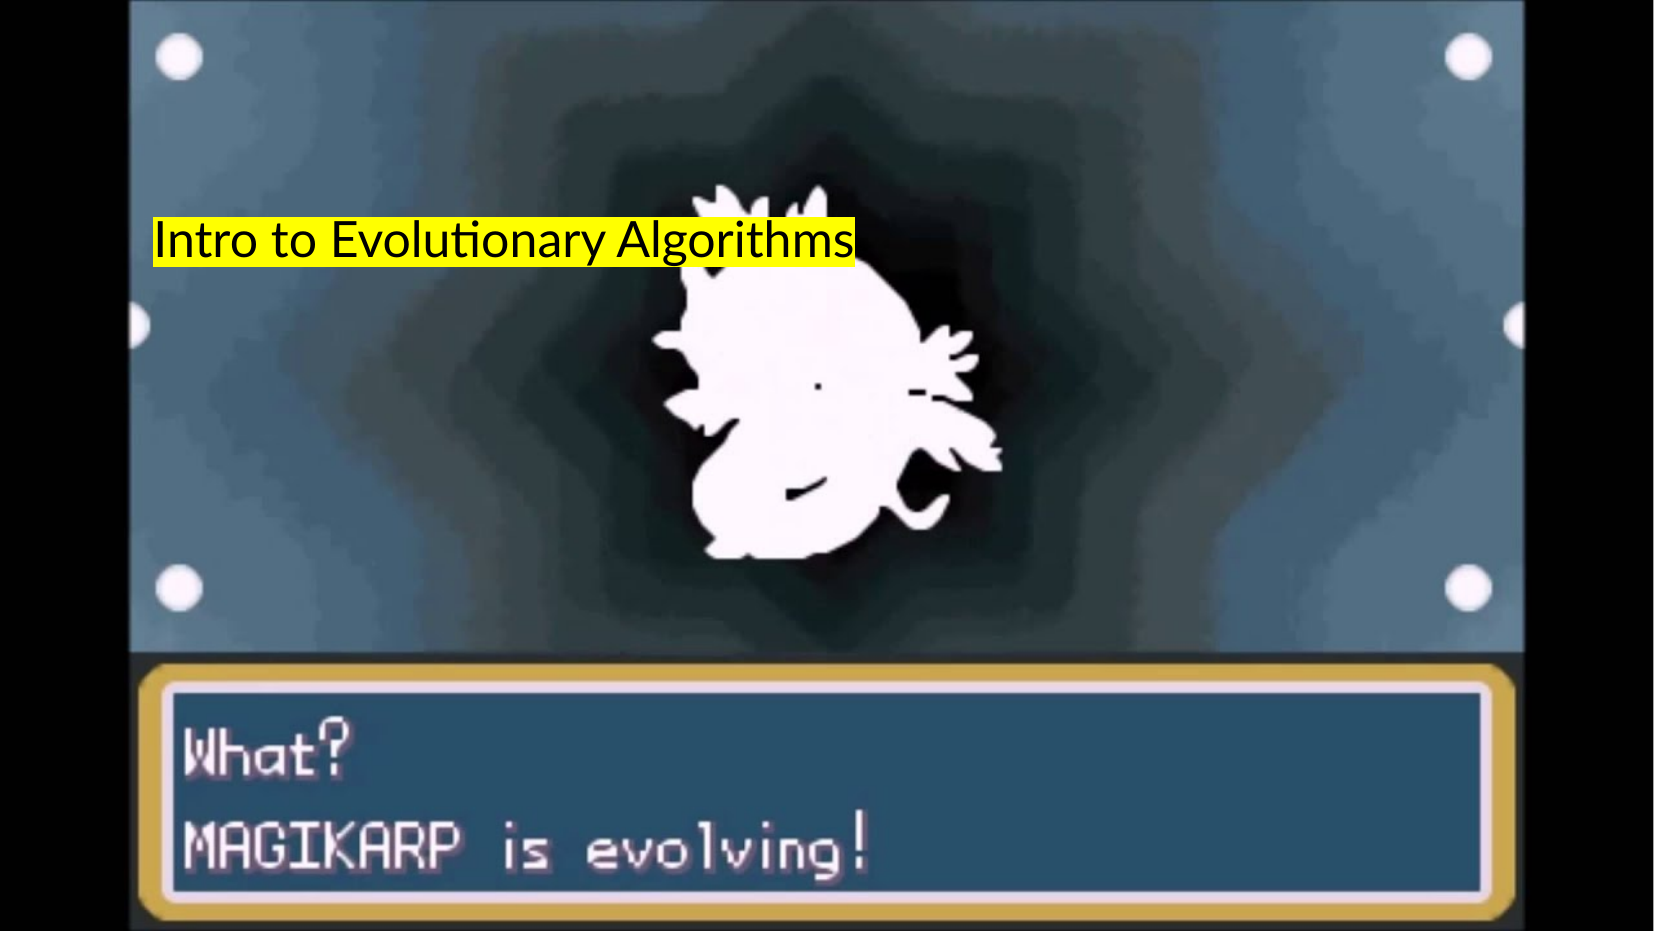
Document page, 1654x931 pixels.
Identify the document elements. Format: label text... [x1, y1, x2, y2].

picture [0, 0, 1654, 931]
list Intro to Evolutionary Algorithms [82, 217, 1571, 839]
